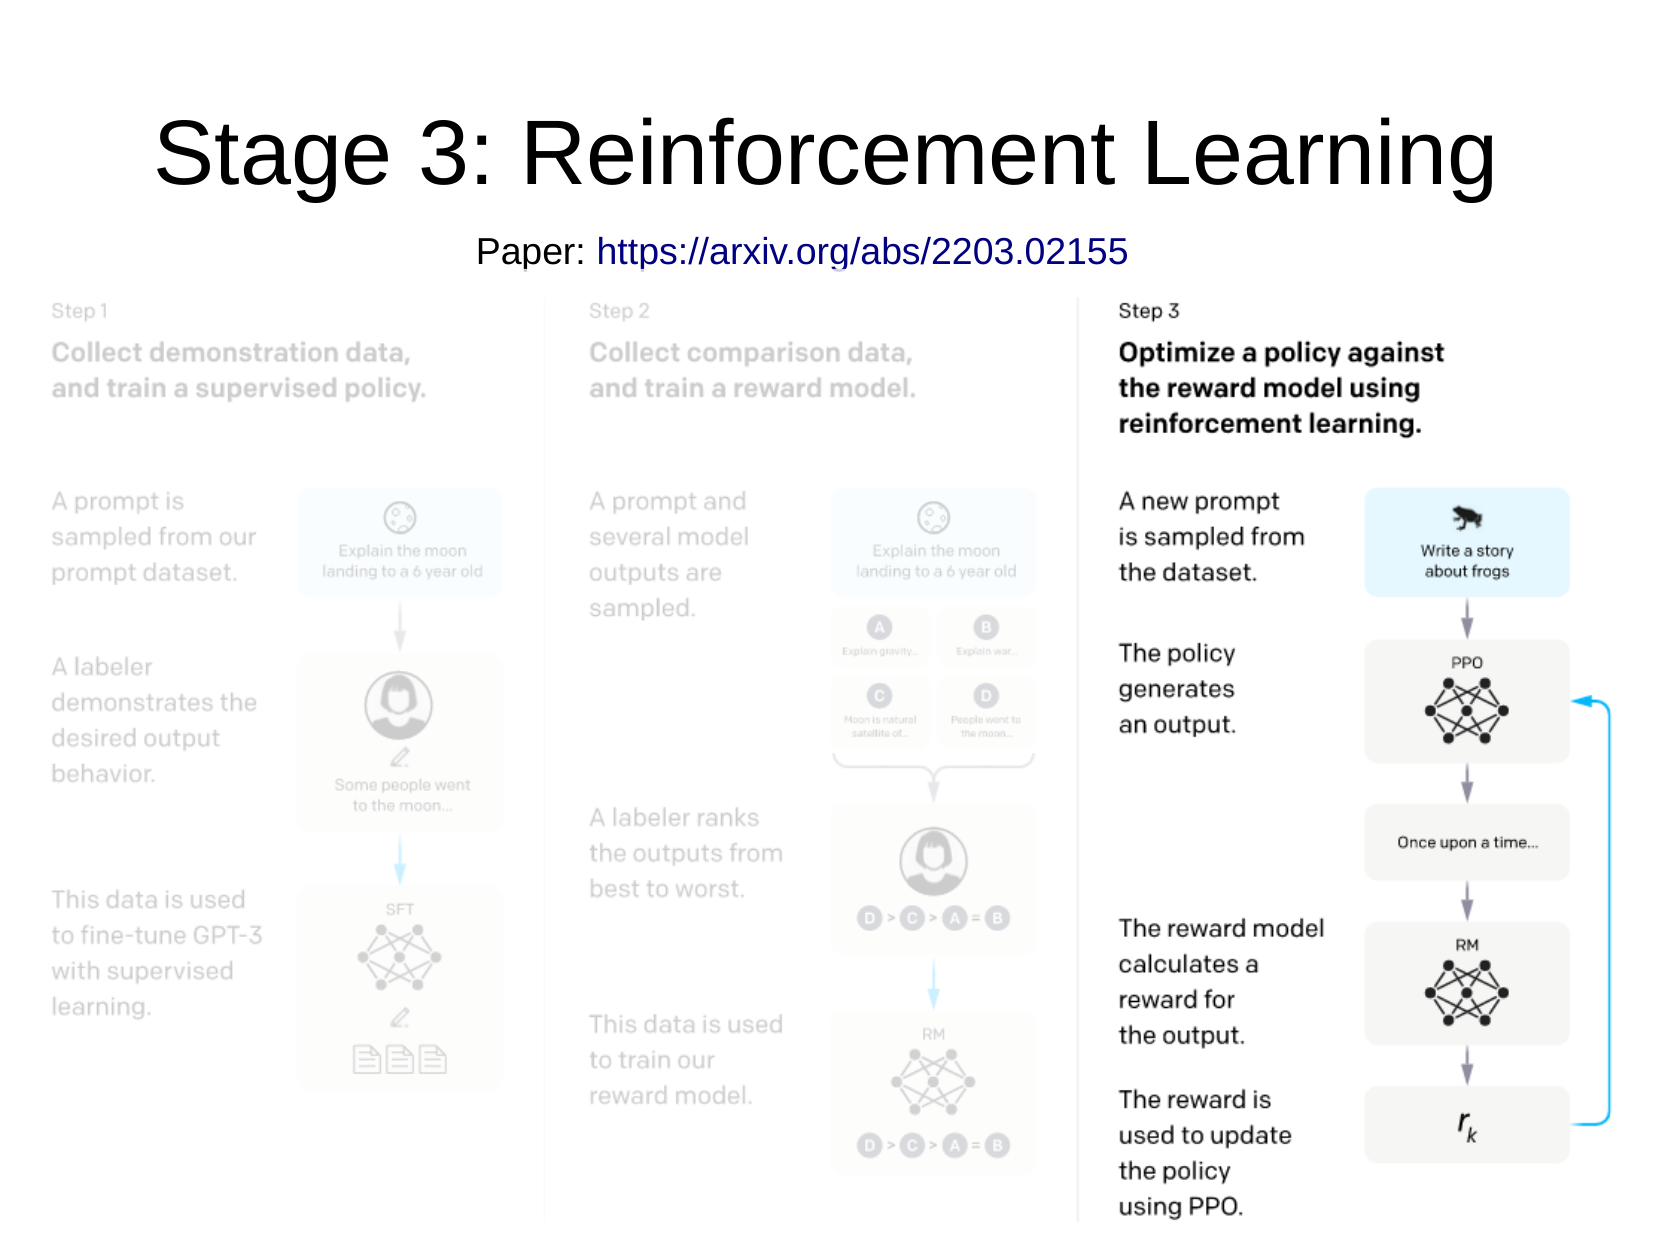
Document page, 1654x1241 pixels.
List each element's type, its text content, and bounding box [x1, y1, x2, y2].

picture [1070, 278, 1637, 1241]
title Stage 3: Reinforcement Learning [82, 49, 1571, 257]
text_box [6, 268, 1070, 1241]
text_box Paper: https://arxiv.org/abs/2203.02155 [461, 223, 1216, 322]
